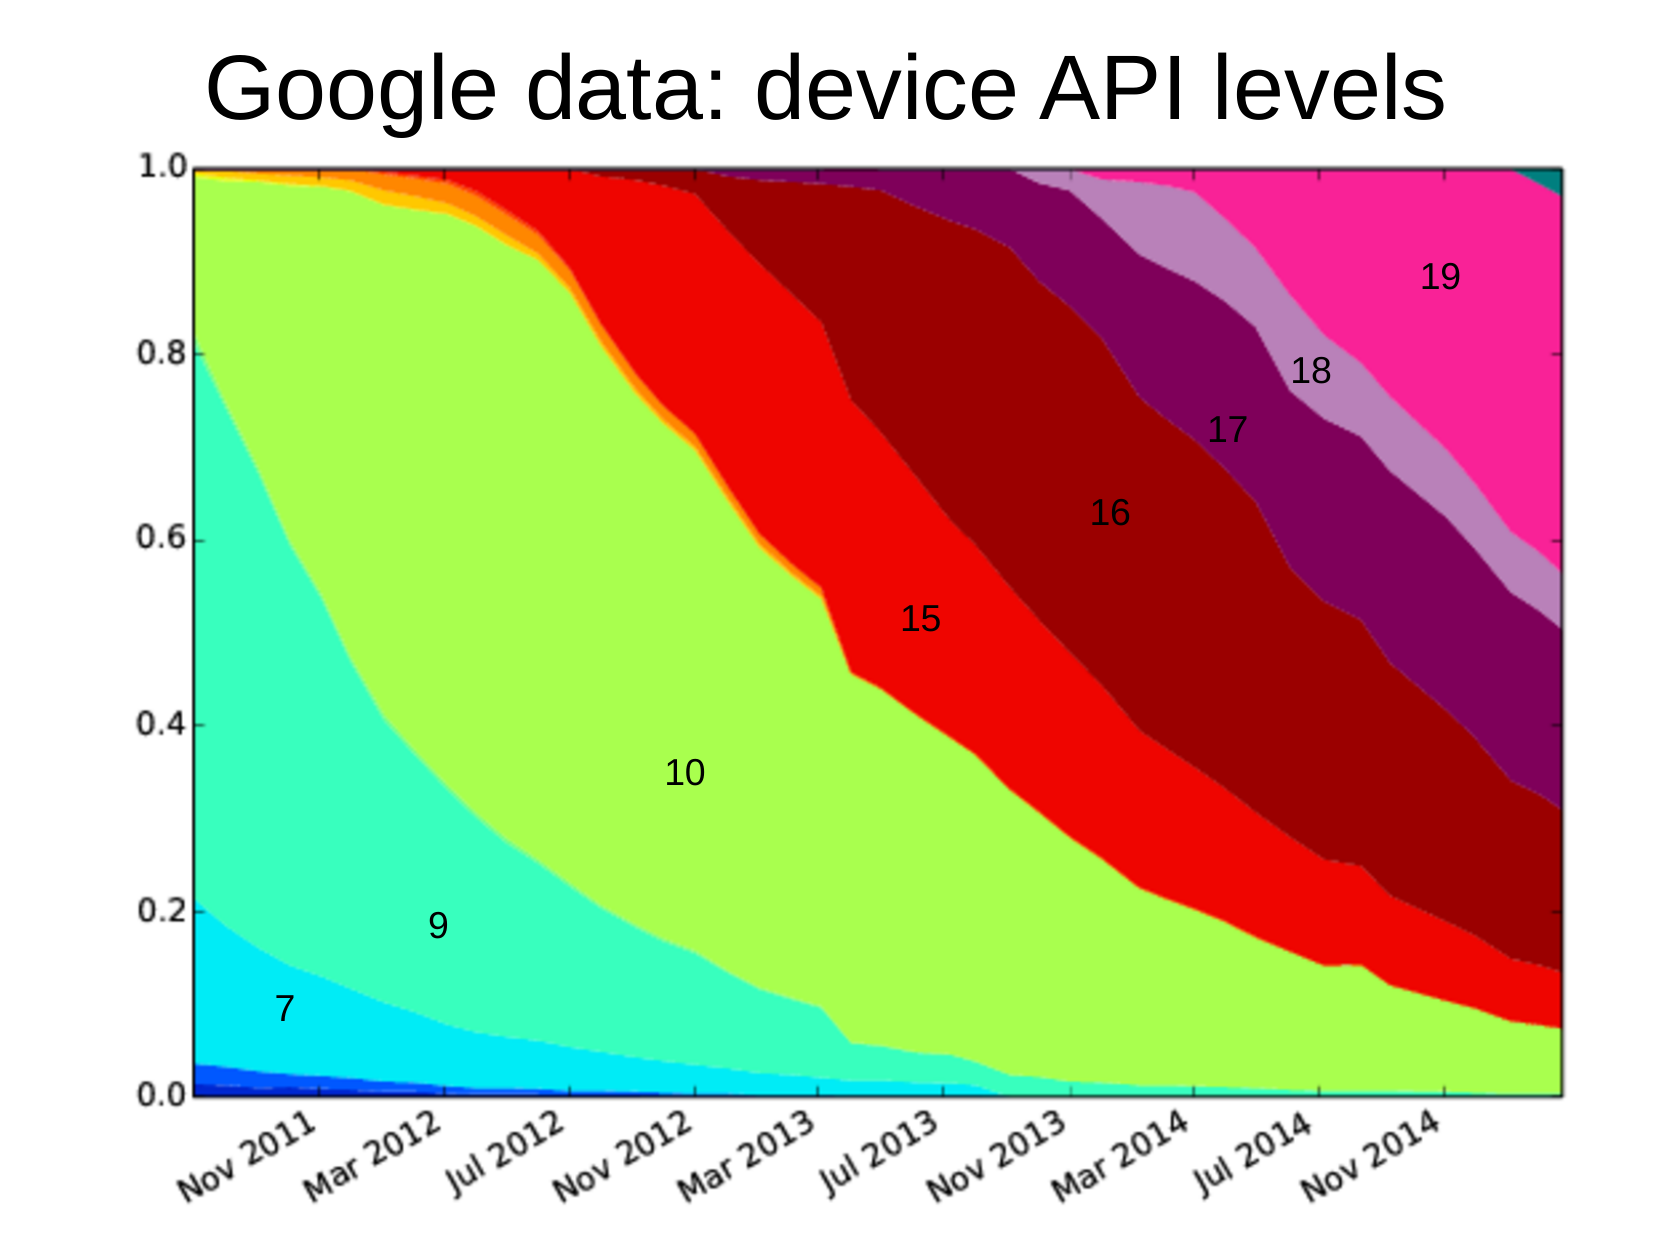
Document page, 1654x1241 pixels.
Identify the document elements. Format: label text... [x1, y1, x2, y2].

text_box 19 [1404, 248, 1477, 305]
text_box 16 [1074, 484, 1205, 542]
title Google data: device API levels [82, 0, 1571, 192]
text_box 9 [413, 897, 464, 957]
text_box 10 [649, 744, 722, 801]
text_box 18 [1275, 342, 1347, 400]
picture [59, 94, 1595, 1241]
text_box 17 [1192, 401, 1264, 459]
text_box 7 [259, 980, 311, 1038]
text_box 15 [885, 590, 957, 648]
